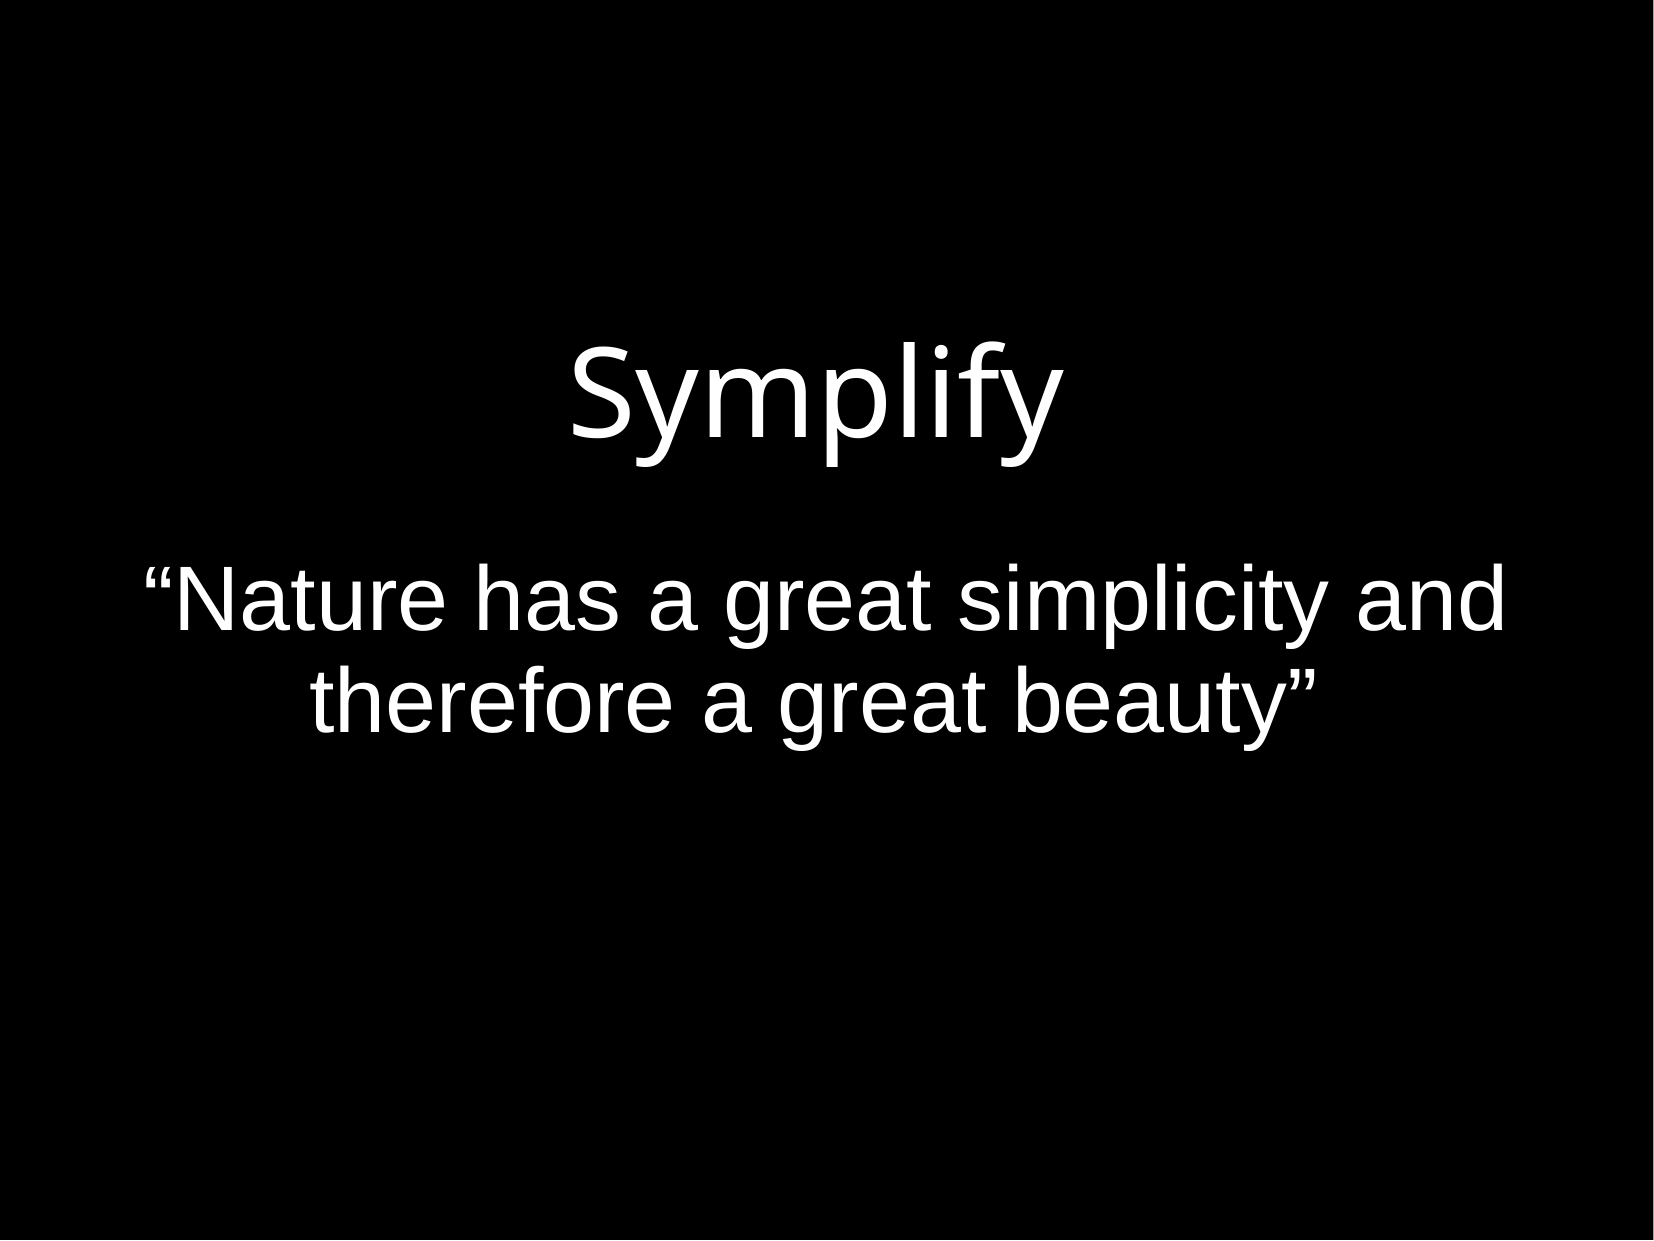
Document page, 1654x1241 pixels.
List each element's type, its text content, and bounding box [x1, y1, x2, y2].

title Symplify [71, 285, 1561, 493]
subtitle “Nature has a great simplicity and therefore a great beauty” [82, 290, 1571, 1010]
